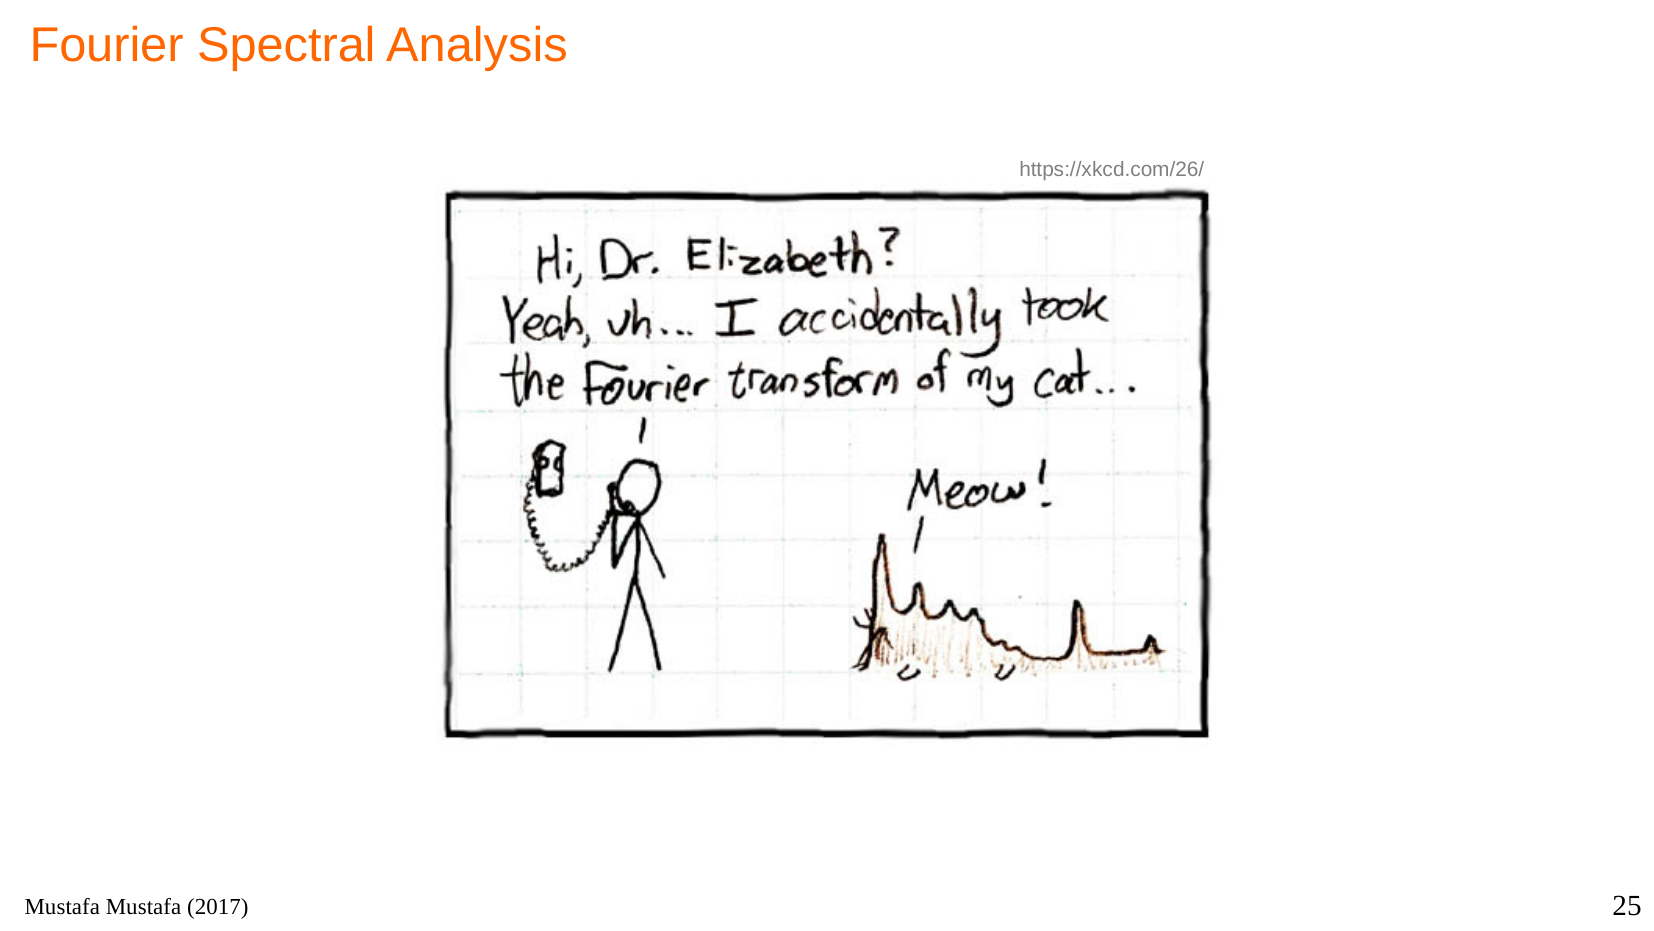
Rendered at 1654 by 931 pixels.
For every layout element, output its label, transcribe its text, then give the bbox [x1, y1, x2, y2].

text_box https://xkcd.com/26/ [1004, 150, 1233, 189]
title Fourier Spectral Analysis [29, 15, 1621, 74]
picture [436, 183, 1218, 748]
